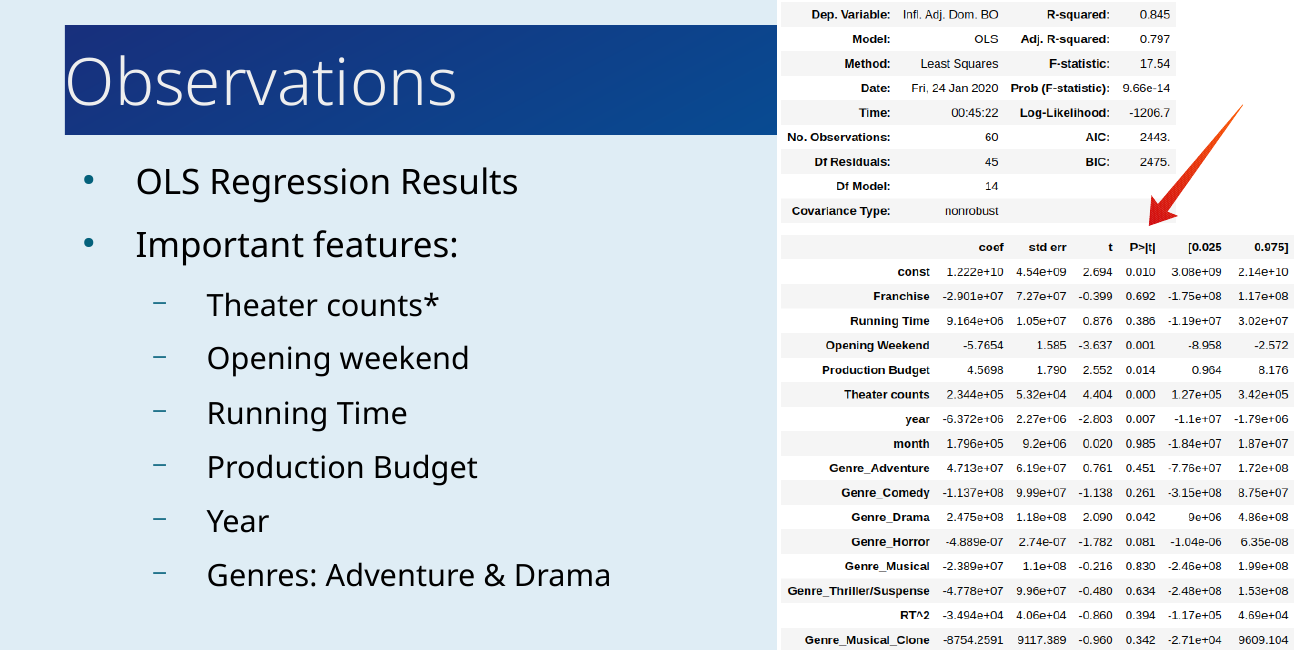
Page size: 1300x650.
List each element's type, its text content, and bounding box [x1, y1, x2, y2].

title Observations [64, 25, 777, 135]
list OLS Regression Results Important features: Theater counts* Opening weekend Running Time Production Budget Year Genres: Adventure & Drama [64, 157, 777, 621]
picture [777, 0, 1300, 650]
